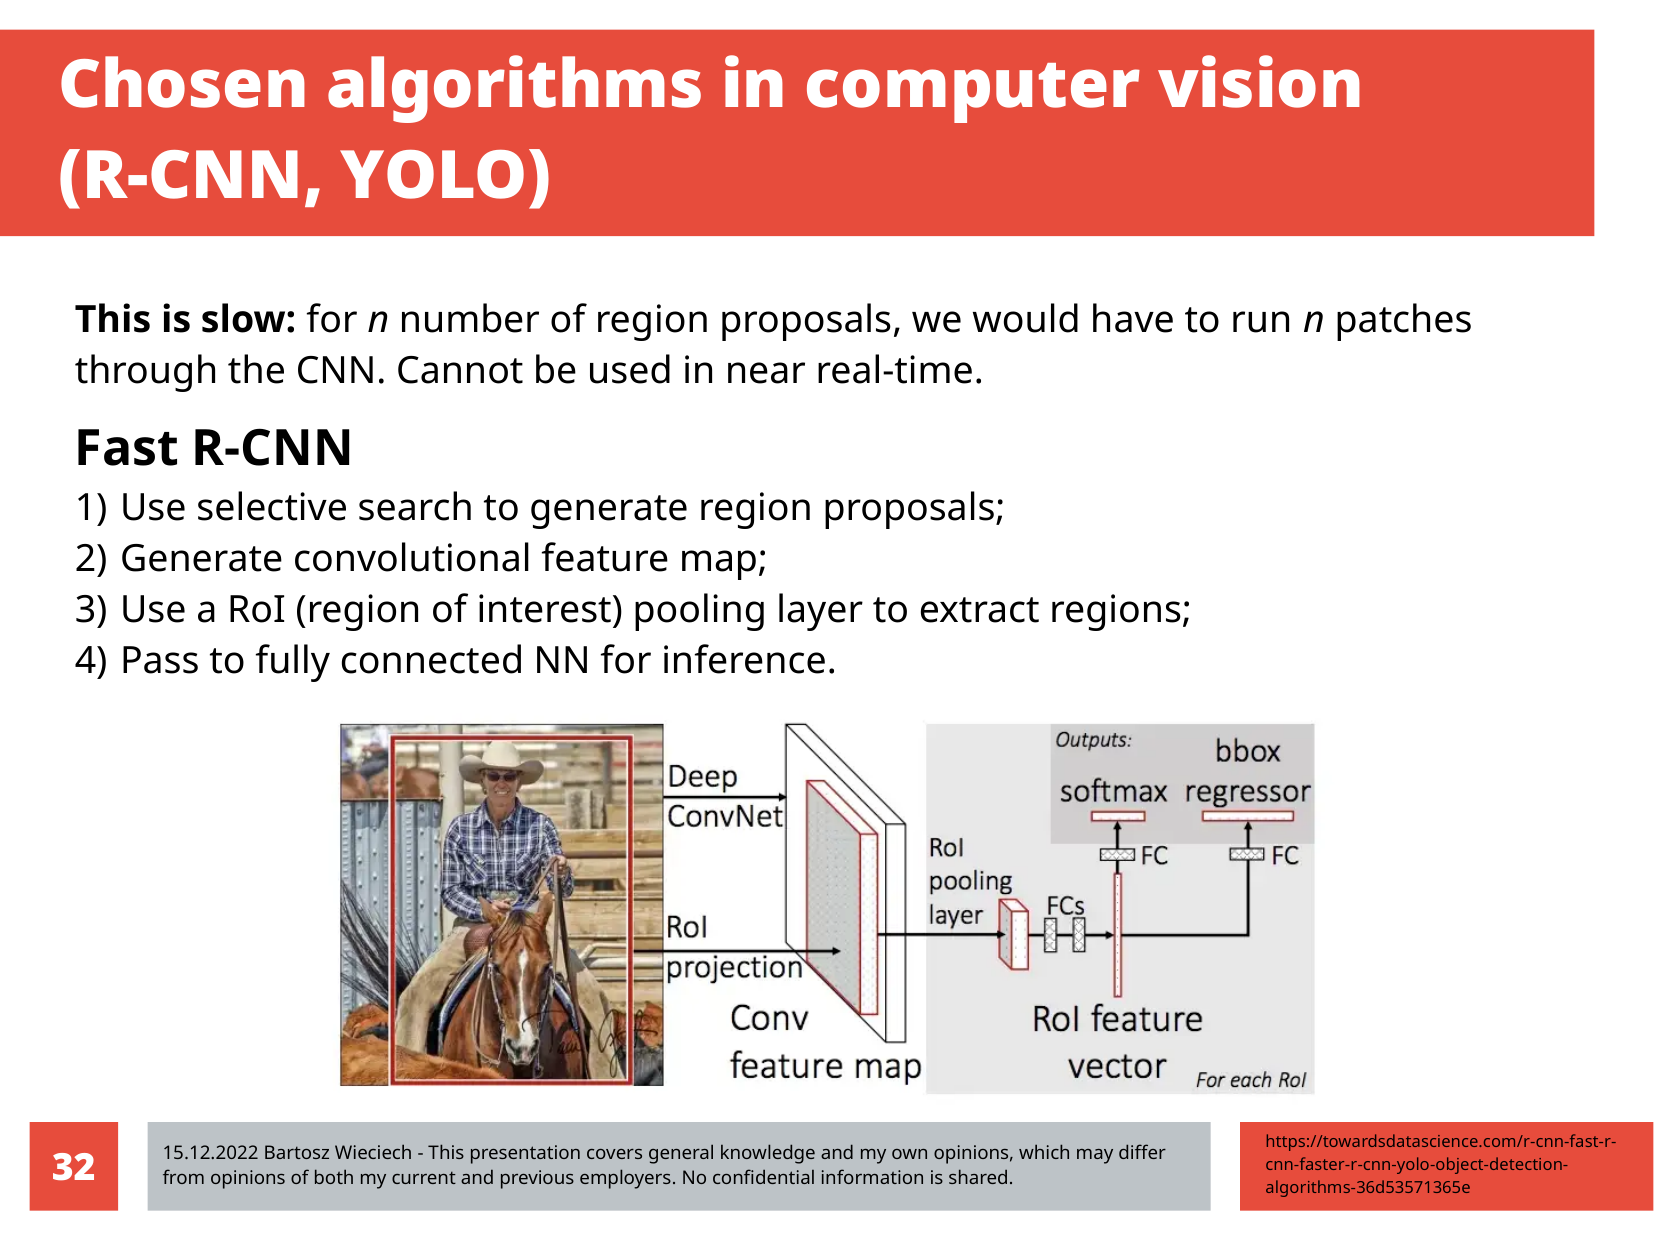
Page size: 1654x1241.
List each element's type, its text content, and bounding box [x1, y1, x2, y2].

title Chosen algorithms in computer vision (R-CNN, YOLO) [58, 70, 1594, 218]
text_box This is slow: for n number of region proposals, we would have to run n patches through the CNN. Cannot be used in near real-time. [60, 285, 1561, 405]
picture [297, 684, 1366, 1118]
text_box Fast R-CNN Use selective search to generate region proposals; Generate convolutional feature map; Use a RoI (region of interest) pooling layer to extract regions; Pass to fully connected NN for inference. [60, 405, 1561, 693]
text_box https://towardsdatascience.com/r-cnn-fast-r-cnn-faster-r-cnn-yolo-object-detection-algorithms-36d53571365e [1250, 1122, 1654, 1207]
